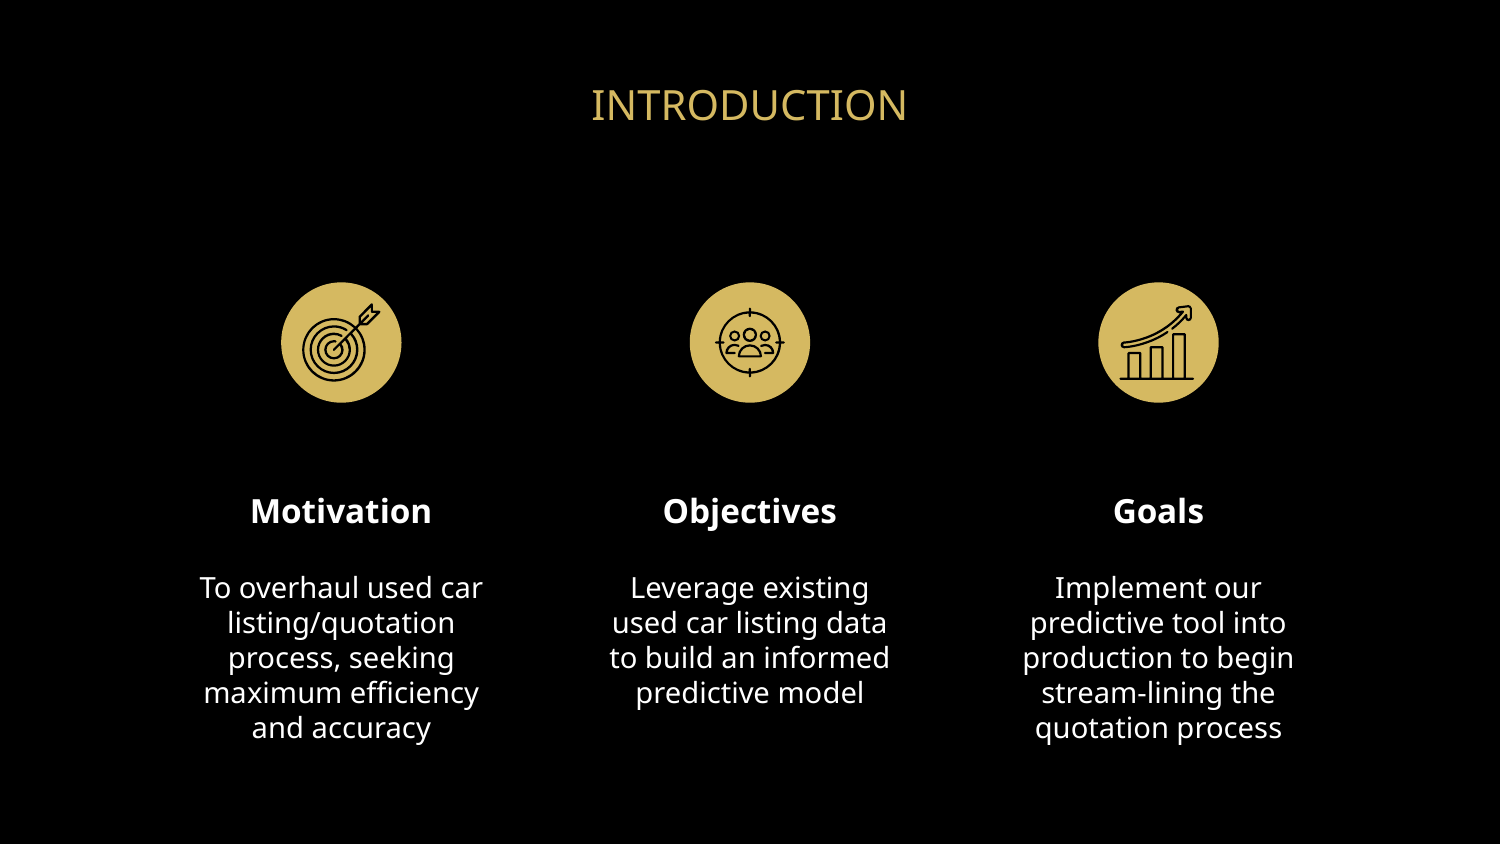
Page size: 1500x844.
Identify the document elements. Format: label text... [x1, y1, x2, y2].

subtitle To overhaul used car listing/quotation process, seeking maximum efficiency and accuracy [173, 554, 509, 697]
text_box [281, 282, 402, 403]
title Objectives [582, 452, 918, 545]
text_box [689, 282, 811, 403]
title Goals [990, 452, 1327, 545]
title INTRODUCTION [519, 60, 981, 144]
text_box [1098, 282, 1219, 403]
subtitle Leverage existing used car listing data to build an informed predictive model [582, 554, 918, 697]
title Motivation [173, 452, 509, 545]
subtitle Implement our predictive tool into production to begin stream-lining the quotation process [990, 554, 1327, 697]
